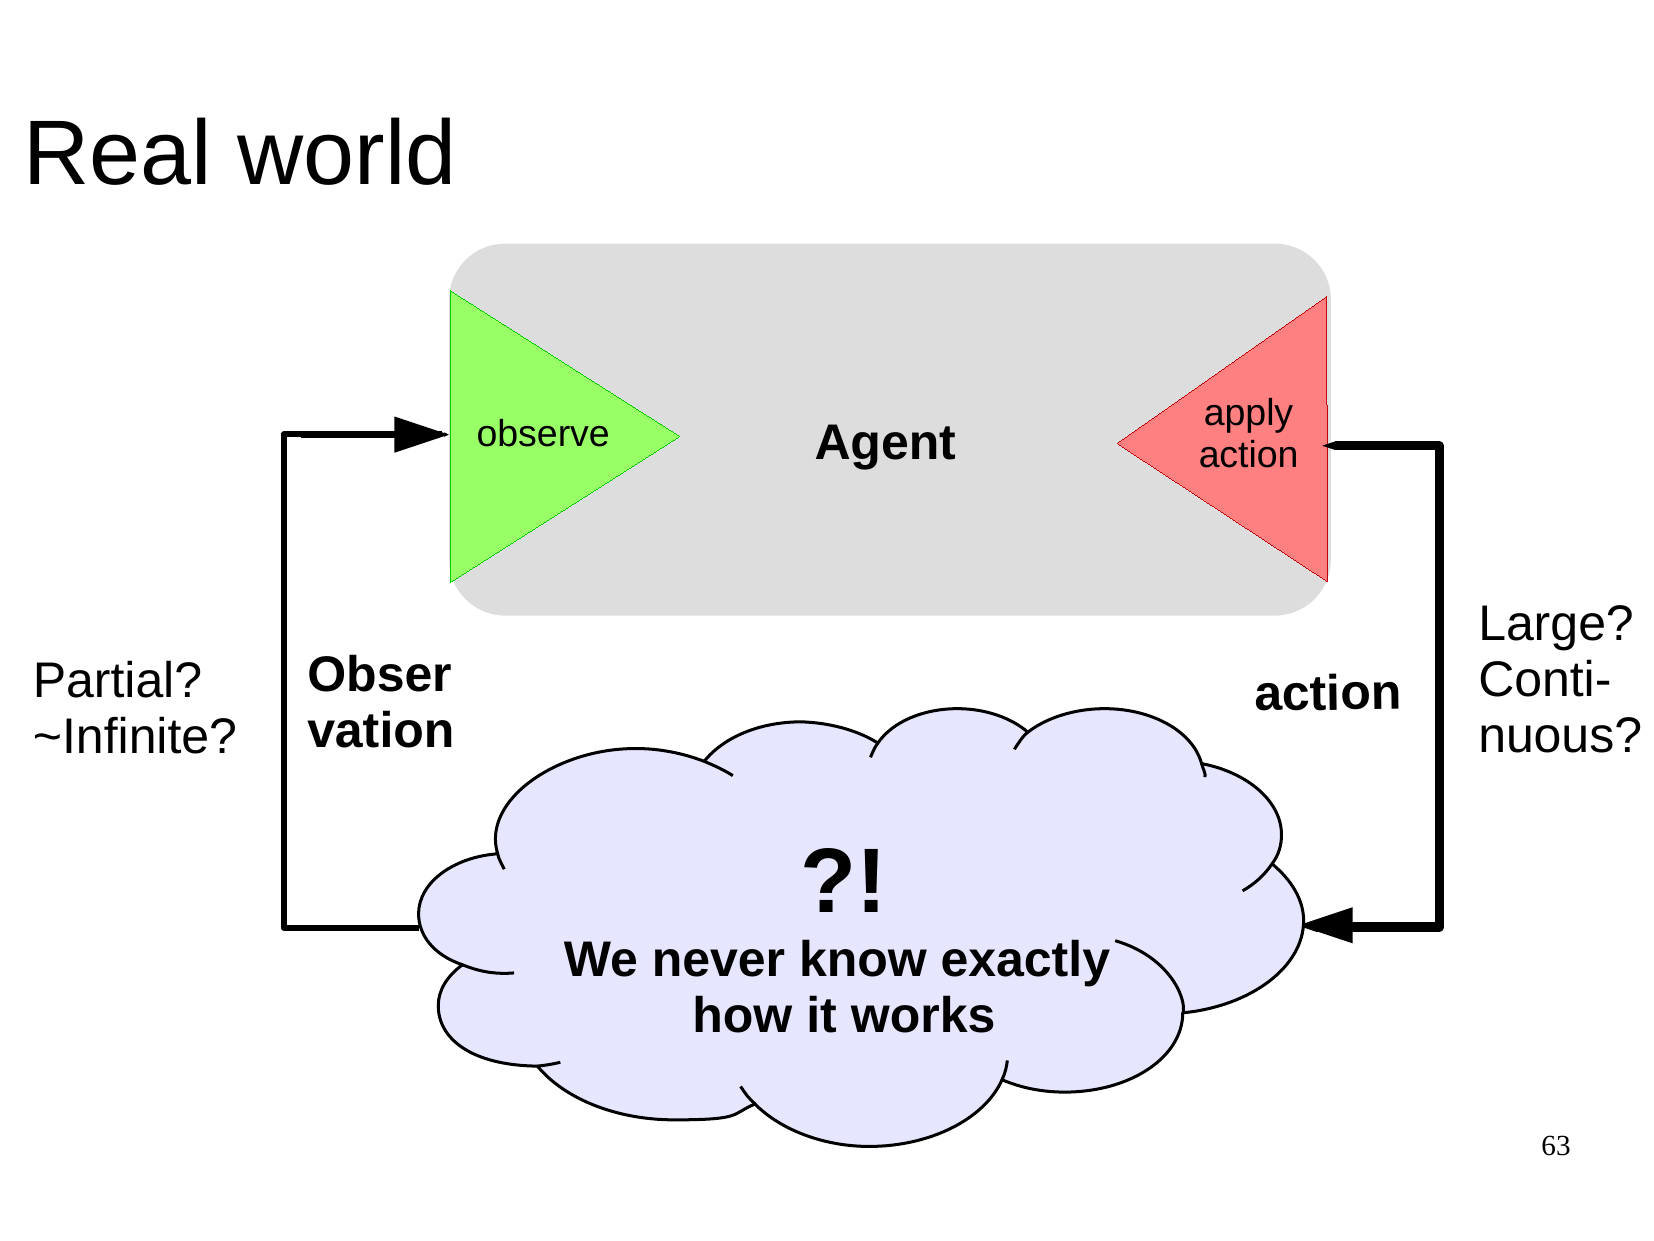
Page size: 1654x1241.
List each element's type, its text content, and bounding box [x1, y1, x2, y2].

text_box ?! We never know exactly how it works [468, 821, 1220, 1052]
text_box [439, 234, 1341, 625]
text_box apply action [1174, 375, 1323, 493]
text_box Observation [283, 630, 479, 776]
text_box Partial? ~Infinite? [18, 645, 331, 843]
text_box Large? Conti-nuous? [1463, 588, 1654, 786]
text_box observe [428, 396, 659, 472]
title Real world [23, 49, 1512, 257]
text_box [418, 859, 468, 1051]
text_box action [1230, 646, 1518, 796]
text_box Agent [708, 398, 1062, 488]
text_box [498, 708, 1304, 1006]
text_box [469, 1052, 1168, 1147]
